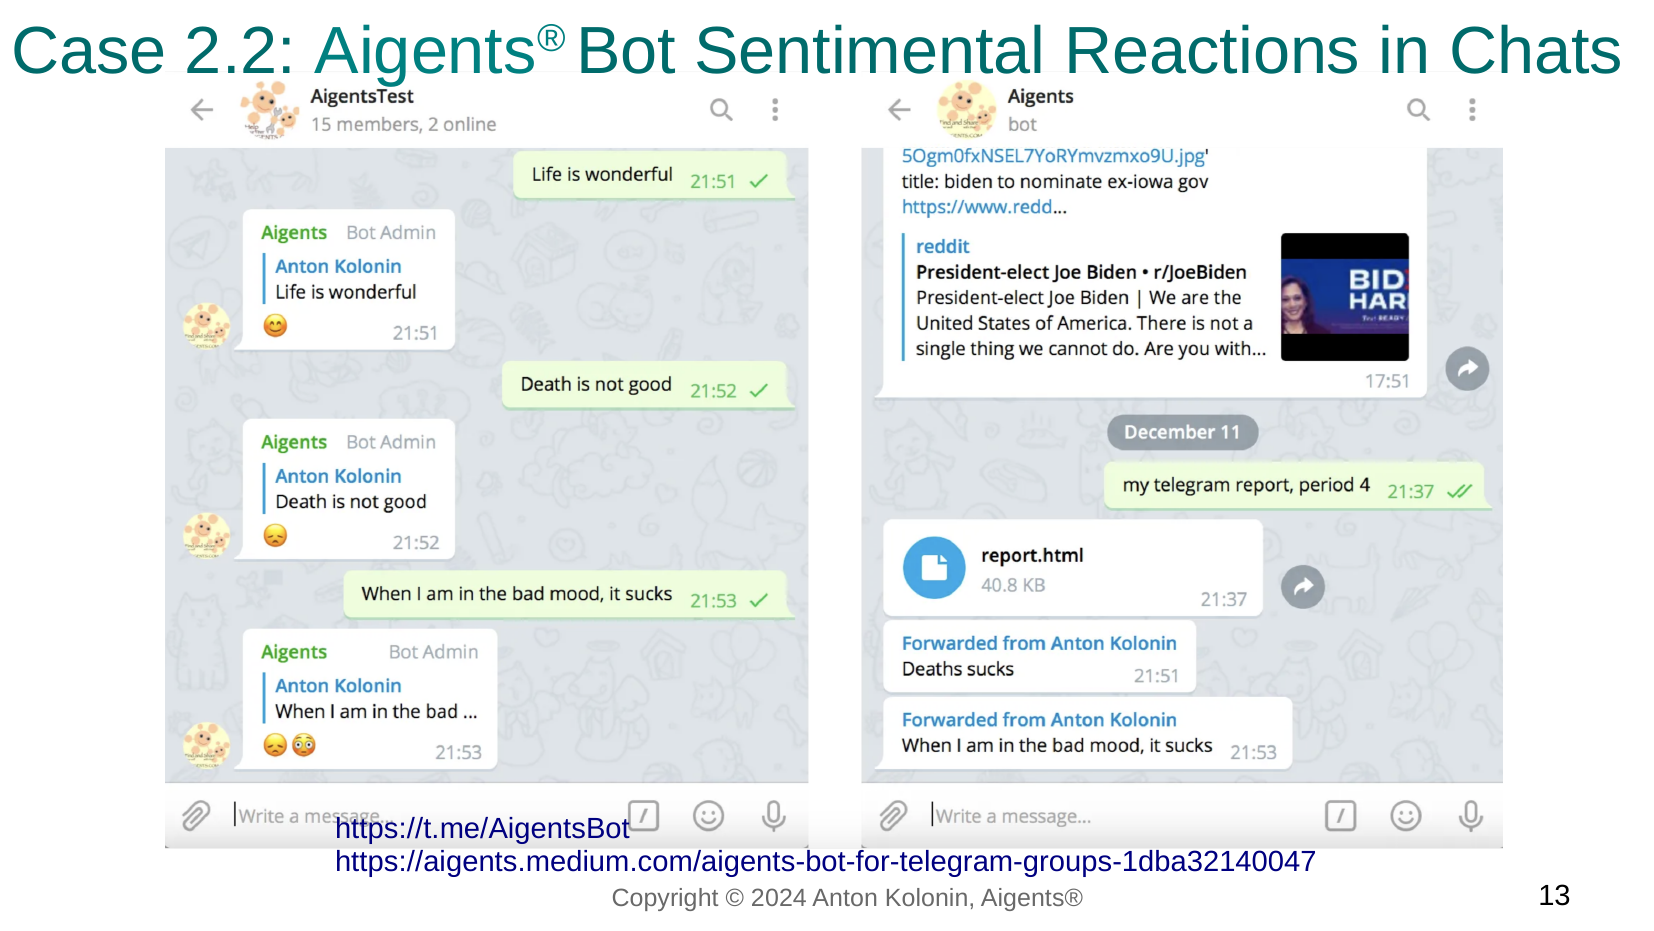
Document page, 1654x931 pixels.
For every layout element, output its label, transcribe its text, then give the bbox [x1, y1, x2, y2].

picture [165, 103, 1503, 849]
text_box https://t.me/AigentsBot https://aigents.medium.com/aigents-bot-for-telegram-groups-1dba32140047 [320, 804, 1334, 885]
text_box Case 2.2: Aigents® Bot Sentimental Reactions in Chats [0, 0, 1654, 103]
